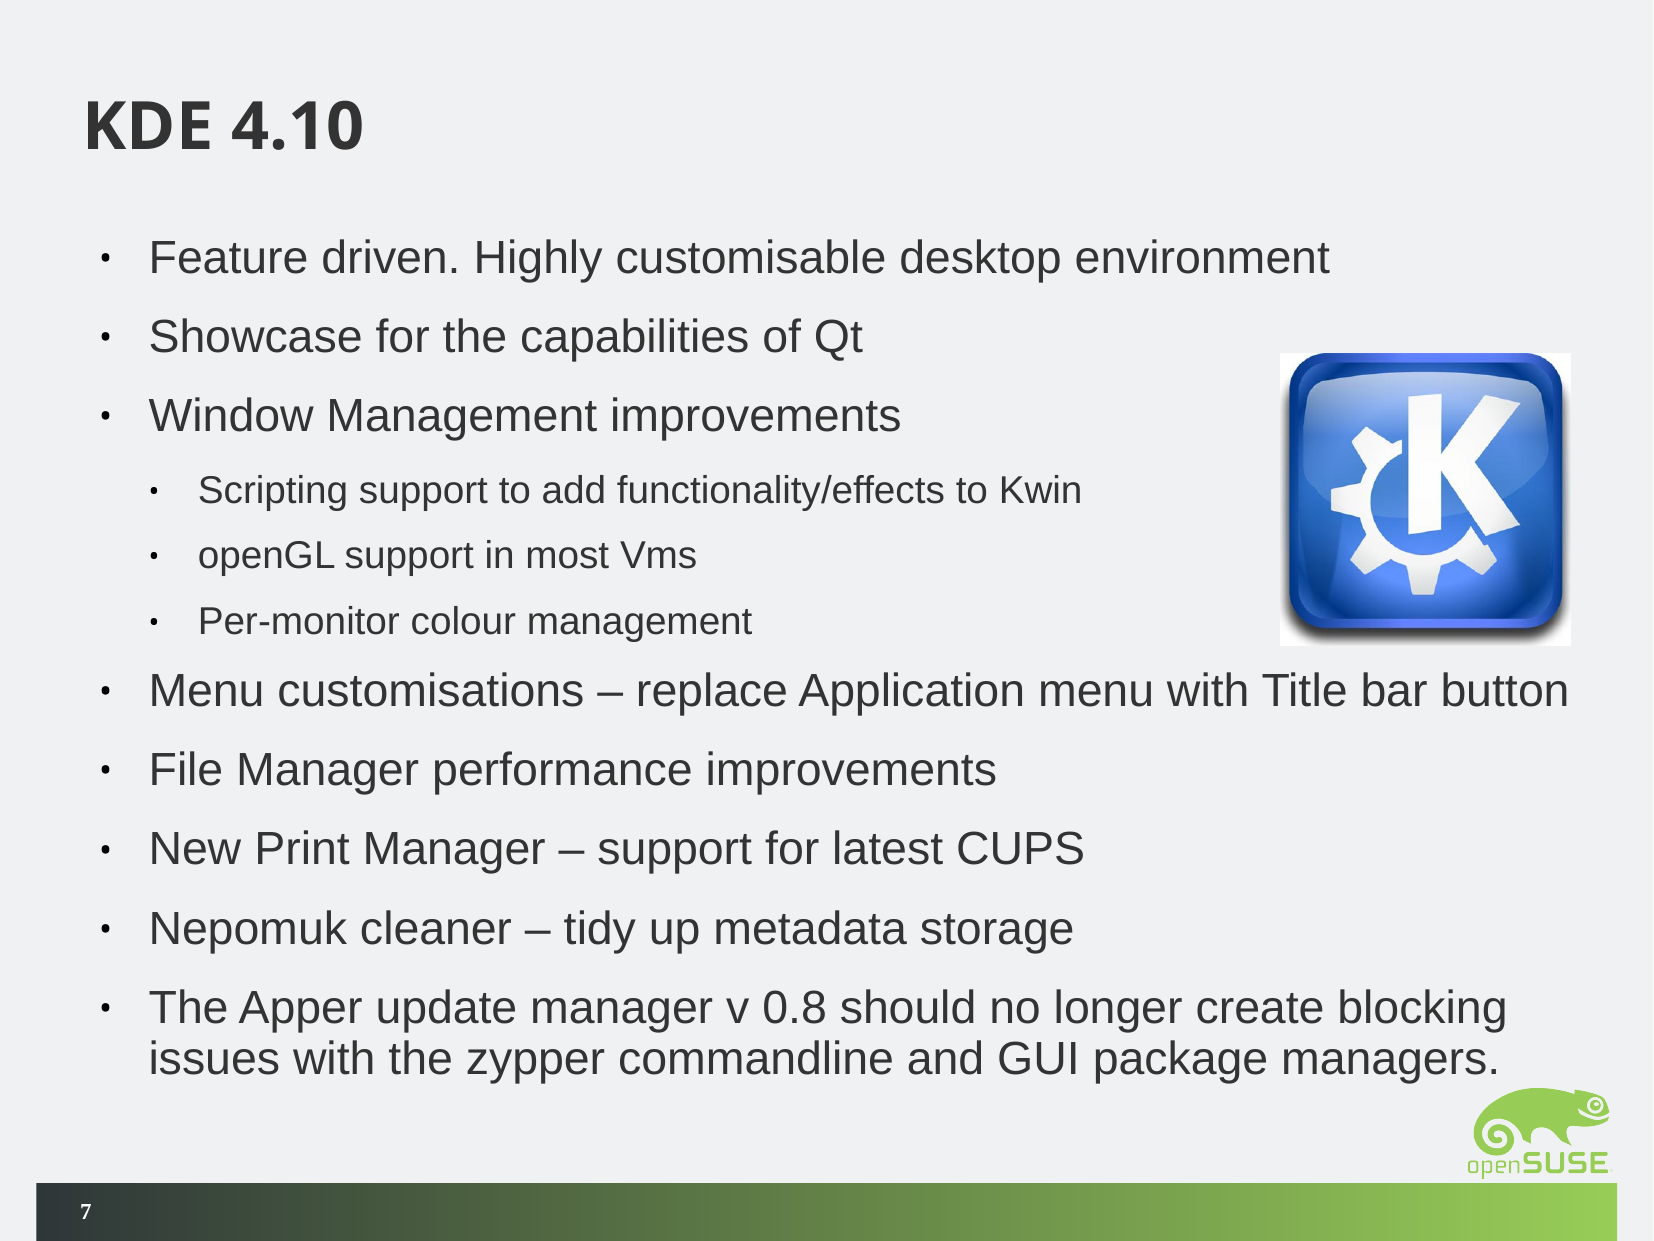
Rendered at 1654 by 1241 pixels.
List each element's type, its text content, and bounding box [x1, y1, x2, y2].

title KDE 4.10 [82, 49, 1571, 198]
picture [0, 0, 1654, 1241]
list Feature driven. Highly customisable desktop environment Showcase for the capabilities of Qt Window Management improvements Scripting support to add functionality/effects to Kwin openGL support in most Vms Per-monitor colour management Menu customisations – replace Application menu with Title bar button File Manager performance improvements New Print Manager – support for latest CUPS Nepomuk cleaner – tidy up metadata storage The Apper update manager v 0.8 should no longer create blocking issues with the zypper commandline and GUI package managers. [82, 231, 1571, 1104]
